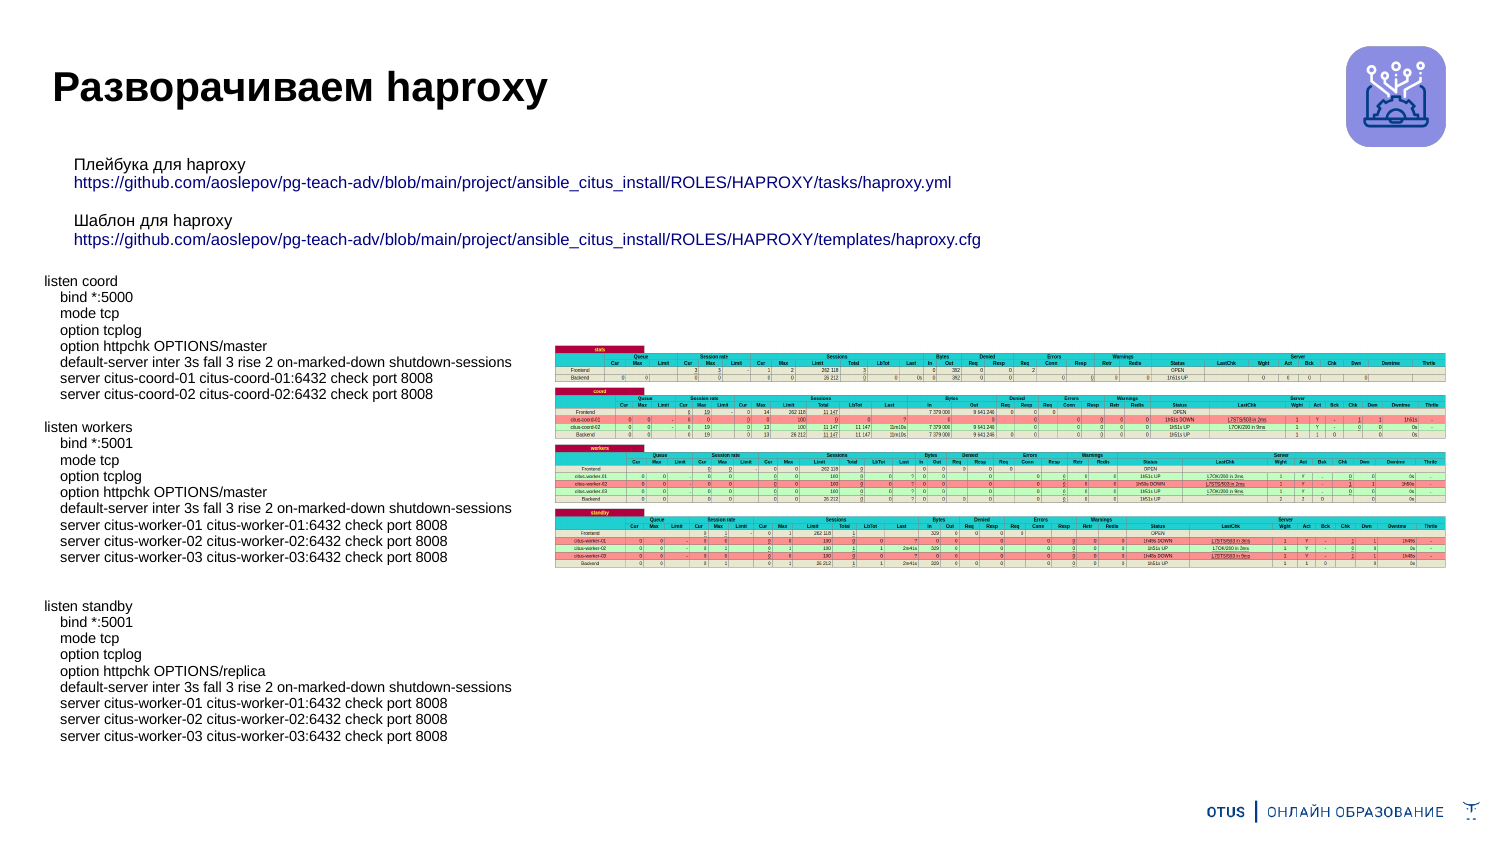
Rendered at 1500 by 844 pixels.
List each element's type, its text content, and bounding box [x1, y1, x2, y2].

text_box Плейбука для haproxy https://github.com/aoslepov/pg-teach-adv/blob/main/project/ansible_citus_install/ROLES/HAPROXY/tasks/haproxy.yml Шаблон для haproxy https://github.com/aoslepov/pg-teach-adv/blob/main/project/ansible_citus_install/ROLES/HAPROXY/templates/haproxy.cfg [59, 147, 998, 294]
text_box Разворачиваем haproxy [37, 56, 988, 119]
text_box listen coord bind *:5000 mode tcp option tcplog option httpchk OPTIONS/master default-server inter 3s fall 3 rise 2 on-marked-down shutdown-sessions server citus-coord-01 citus-coord-01:6432 check port 8008 server citus-coord-02 citus-coord-02:6432 check port 8008 listen workers bind *:5001 mode tcp option tcplog option httpchk OPTIONS/master default-server inter 3s fall 3 rise 2 on-marked-down shutdown-sessions server citus-worker-01 citus-worker-01:6432 check port 8008 server citus-worker-02 citus-worker-02:6432 check port 8008 server citus-worker-03 citus-worker-03:6432 check port 8008 listen standby bind *:5001 mode tcp option tcplog option httpchk OPTIONS/replica default-server inter 3s fall 3 rise 2 on-marked-down shutdown-sessions server citus-worker-01 citus-worker-01:6432 check port 8008 server citus-worker-02 citus-worker-02:6432 check port 8008 server citus-worker-03 citus-worker-03:6432 check port 8008 [29, 265, 554, 768]
picture [0, 0, 1500, 844]
